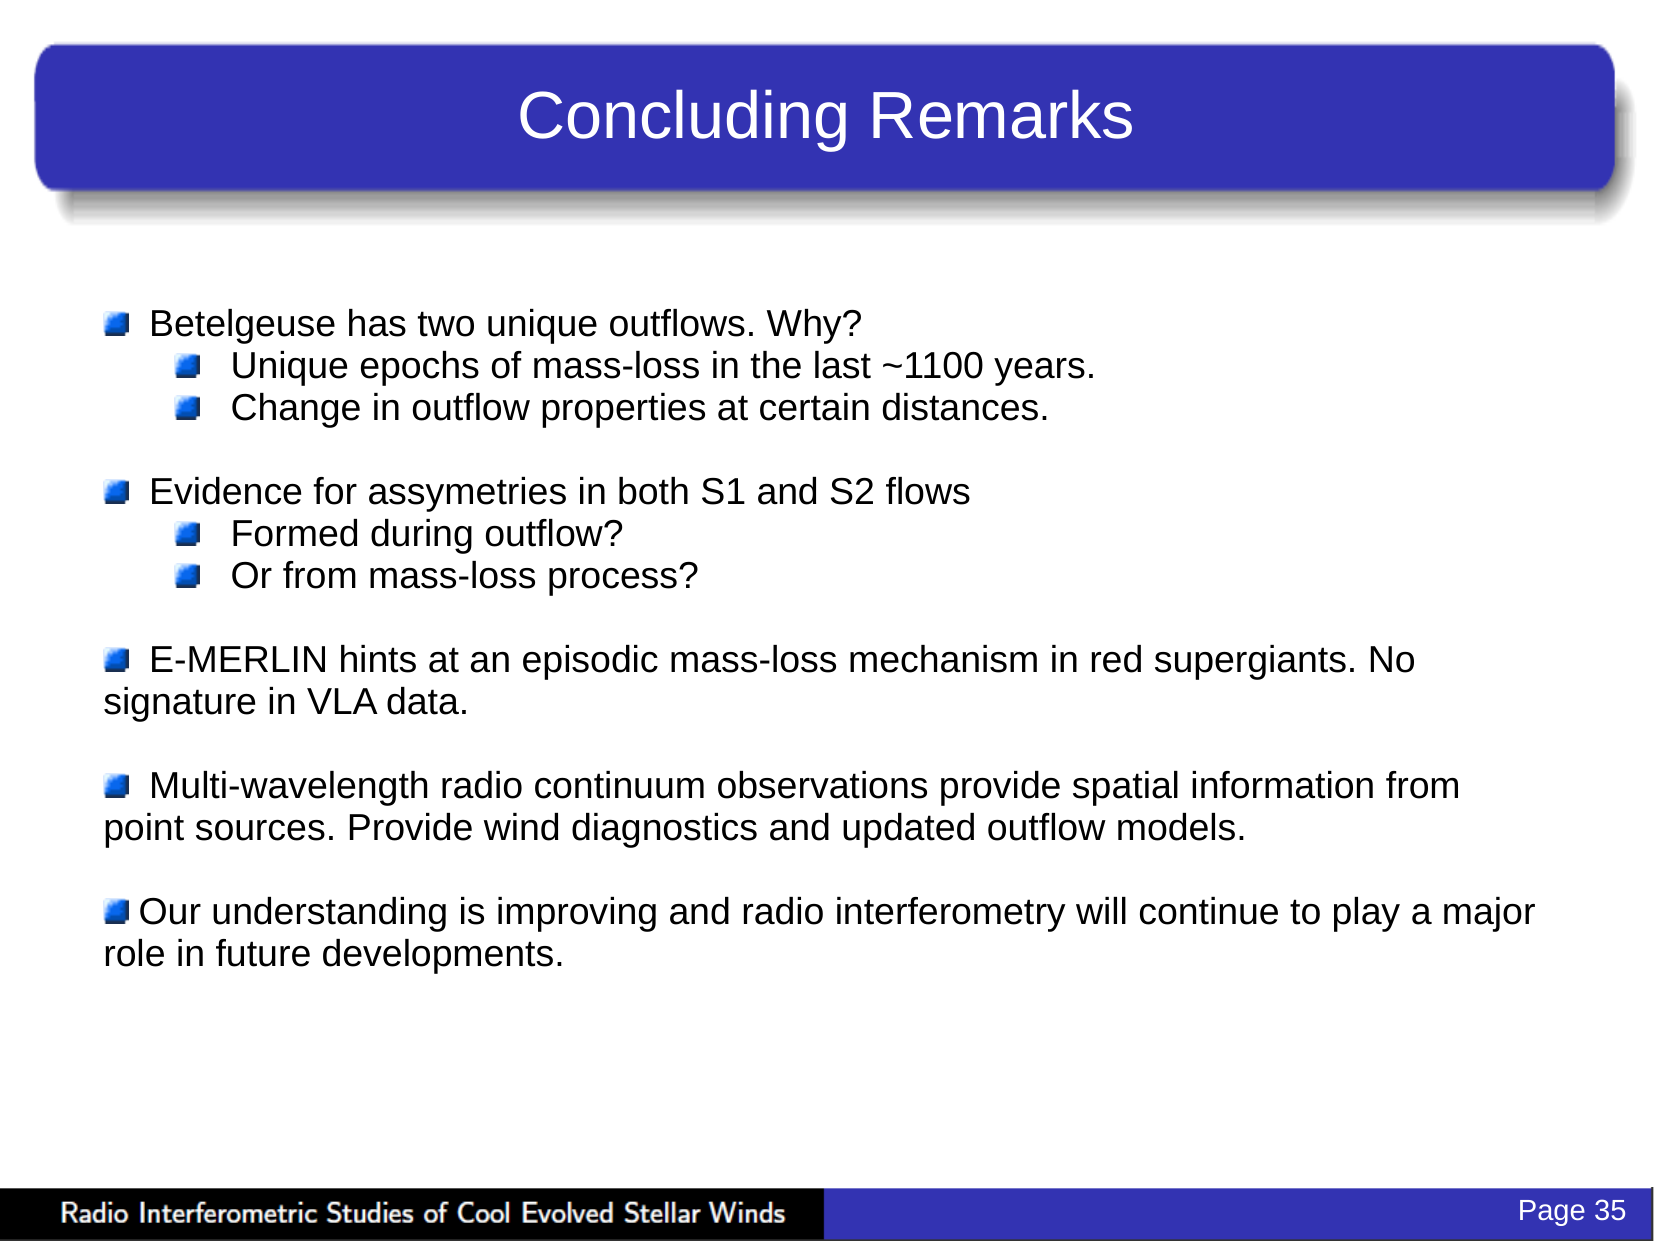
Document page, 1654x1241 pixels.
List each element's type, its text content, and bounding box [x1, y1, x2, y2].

picture [23, 29, 1648, 237]
text_box Betelgeuse has two unique outflows. Why? Unique epochs of mass-loss in the last ~1100 years. Change in outflow properties at certain distances. Evidence for assymetries in both S1 and S2 flows Formed during outflow? Or from mass-loss process? E-MERLIN hints at an episodic mass-loss mechanism in red supergiants. No signature in VLA data. Multi-wavelength radio continuum observations provide spatial information from point sources. Provide wind diagnostics and updated outflow models. Our understanding is improving and radio interferometry will continue to play a major role in future developments. [88, 295, 1565, 982]
text_box Concluding Remarks [59, 70, 1595, 189]
picture [0, 1187, 1654, 1241]
text_box Page 35 [814, 1187, 1642, 1235]
